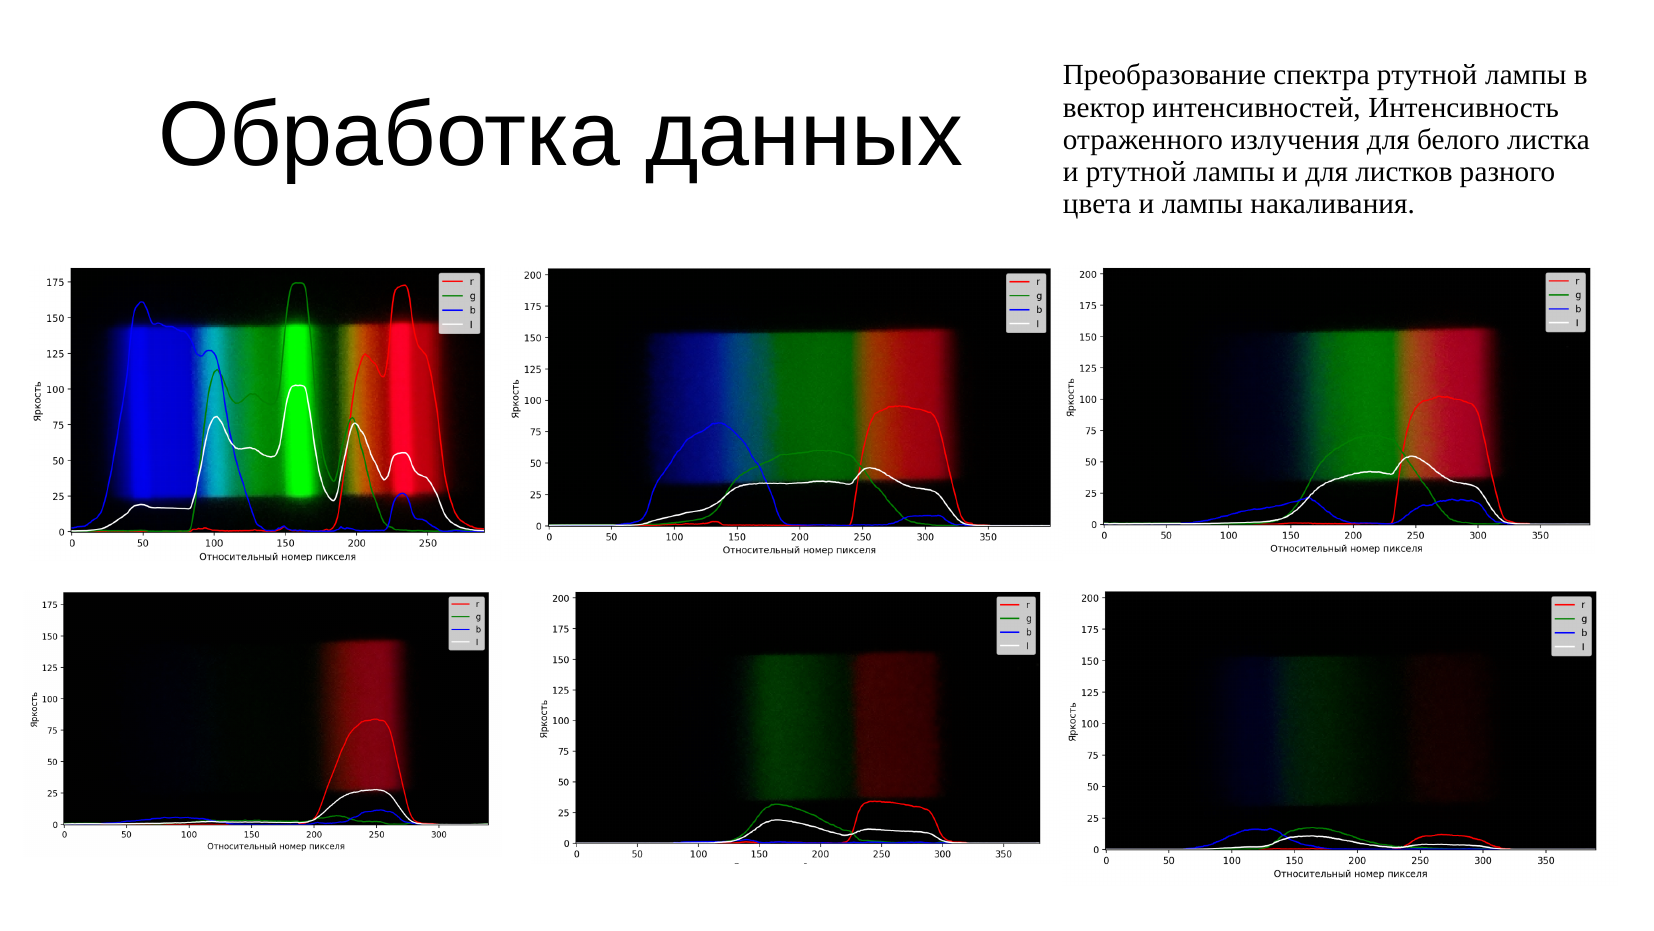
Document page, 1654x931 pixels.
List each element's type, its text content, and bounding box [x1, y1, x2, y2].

picture [23, 590, 502, 857]
title Обработка данных [88, 31, 1034, 237]
picture [531, 590, 1618, 886]
list Преобразование спектра ртутной лампы в вектор интенсивностей, Интенсивность отраженного излучения для белого листка и ртутной лампы и для листков разного цвета и лампы накаливания. [1062, 59, 1595, 237]
picture [29, 265, 501, 562]
picture [504, 265, 1595, 562]
